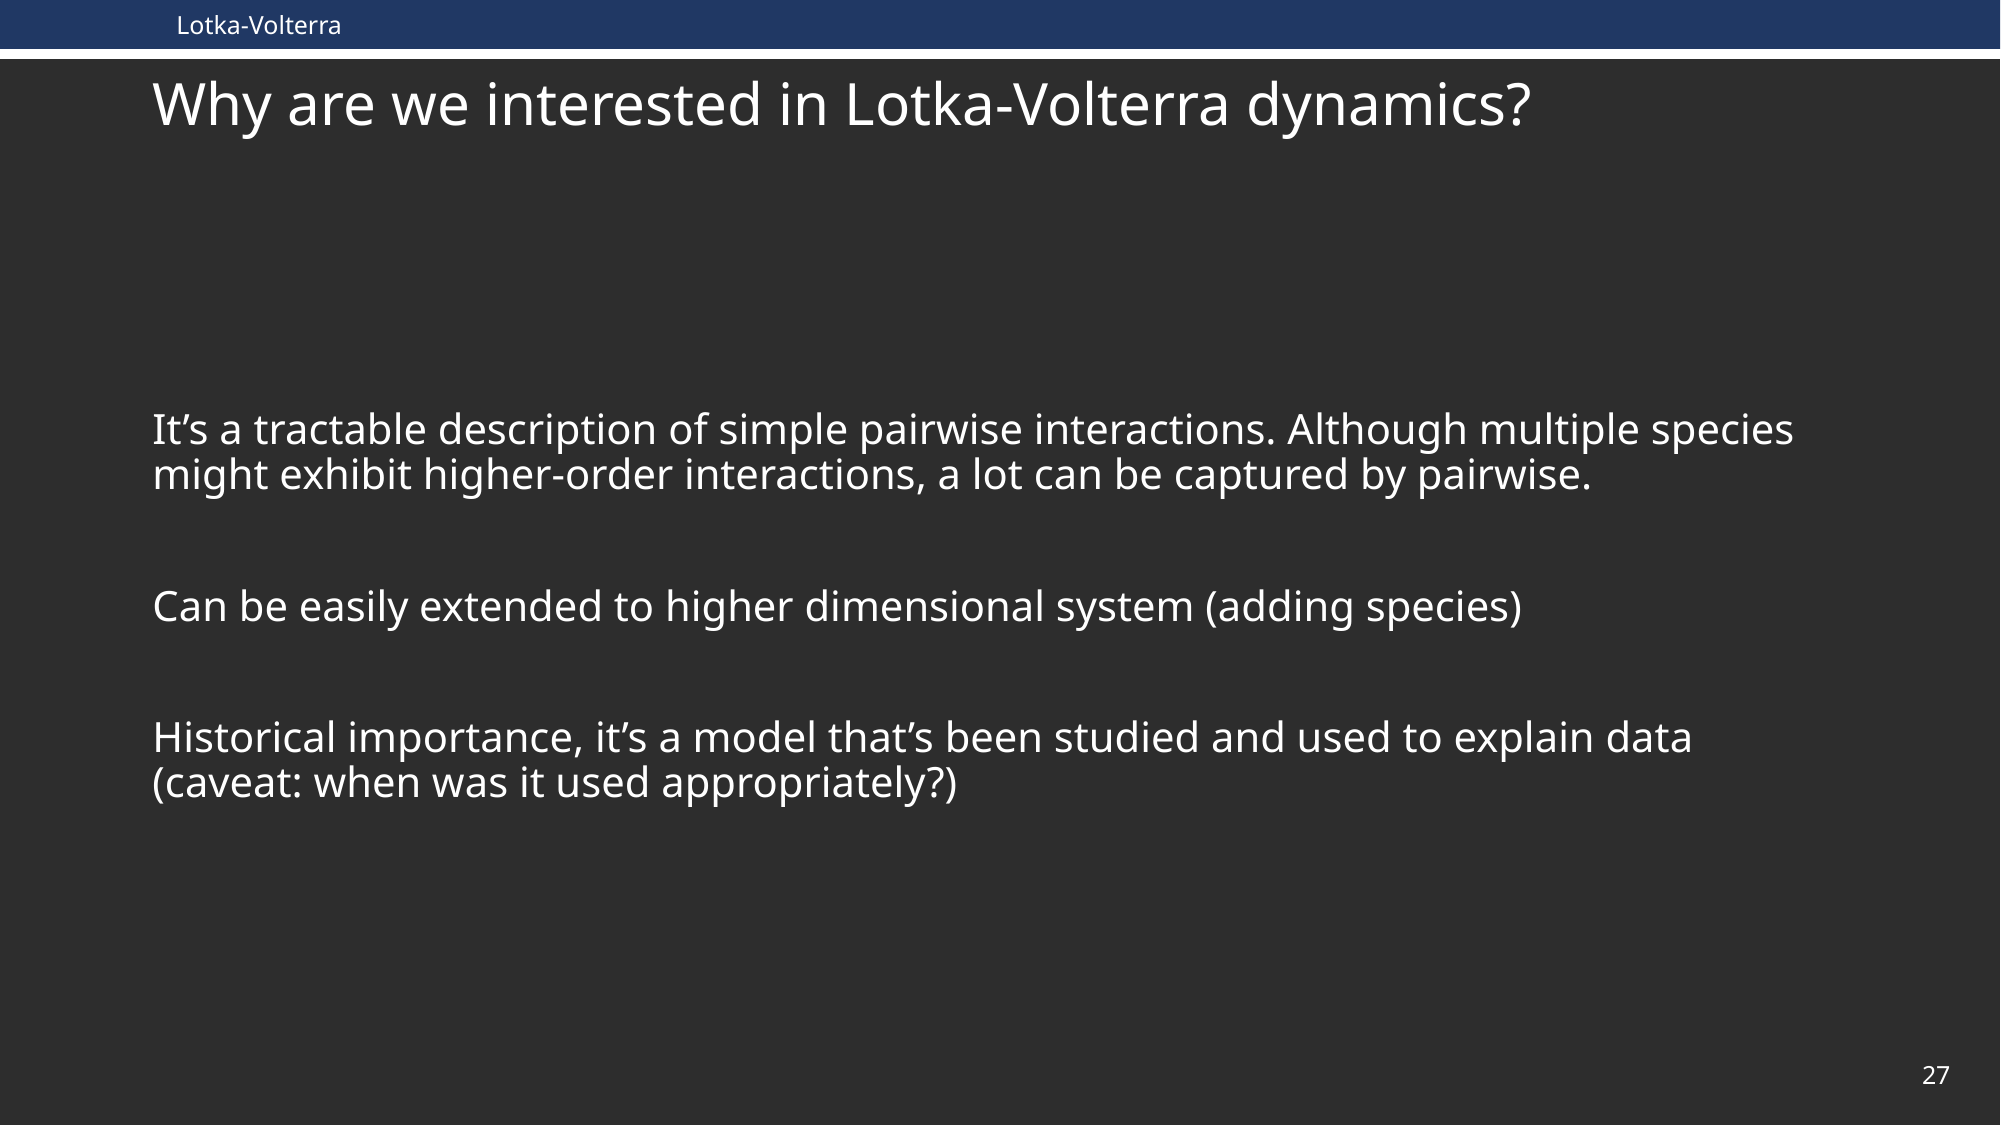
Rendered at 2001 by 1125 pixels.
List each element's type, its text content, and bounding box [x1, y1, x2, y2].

footer Lotka-Volterra [0, 0, 519, 51]
title Why are we interested in Lotka-Volterra dynamics? [137, 59, 1863, 169]
list It’s a tractable description of simple pairwise interactions. Although multiple species might exhibit higher-order interactions, a lot can be captured by pairwise. Can be easily extended to higher dimensional system (adding species) Historical importance, it’s a model that’s been studied and used to explain data (caveat: when was it used appropriately?) [137, 188, 1863, 1028]
slide_number <number> [1515, 1046, 1966, 1107]
